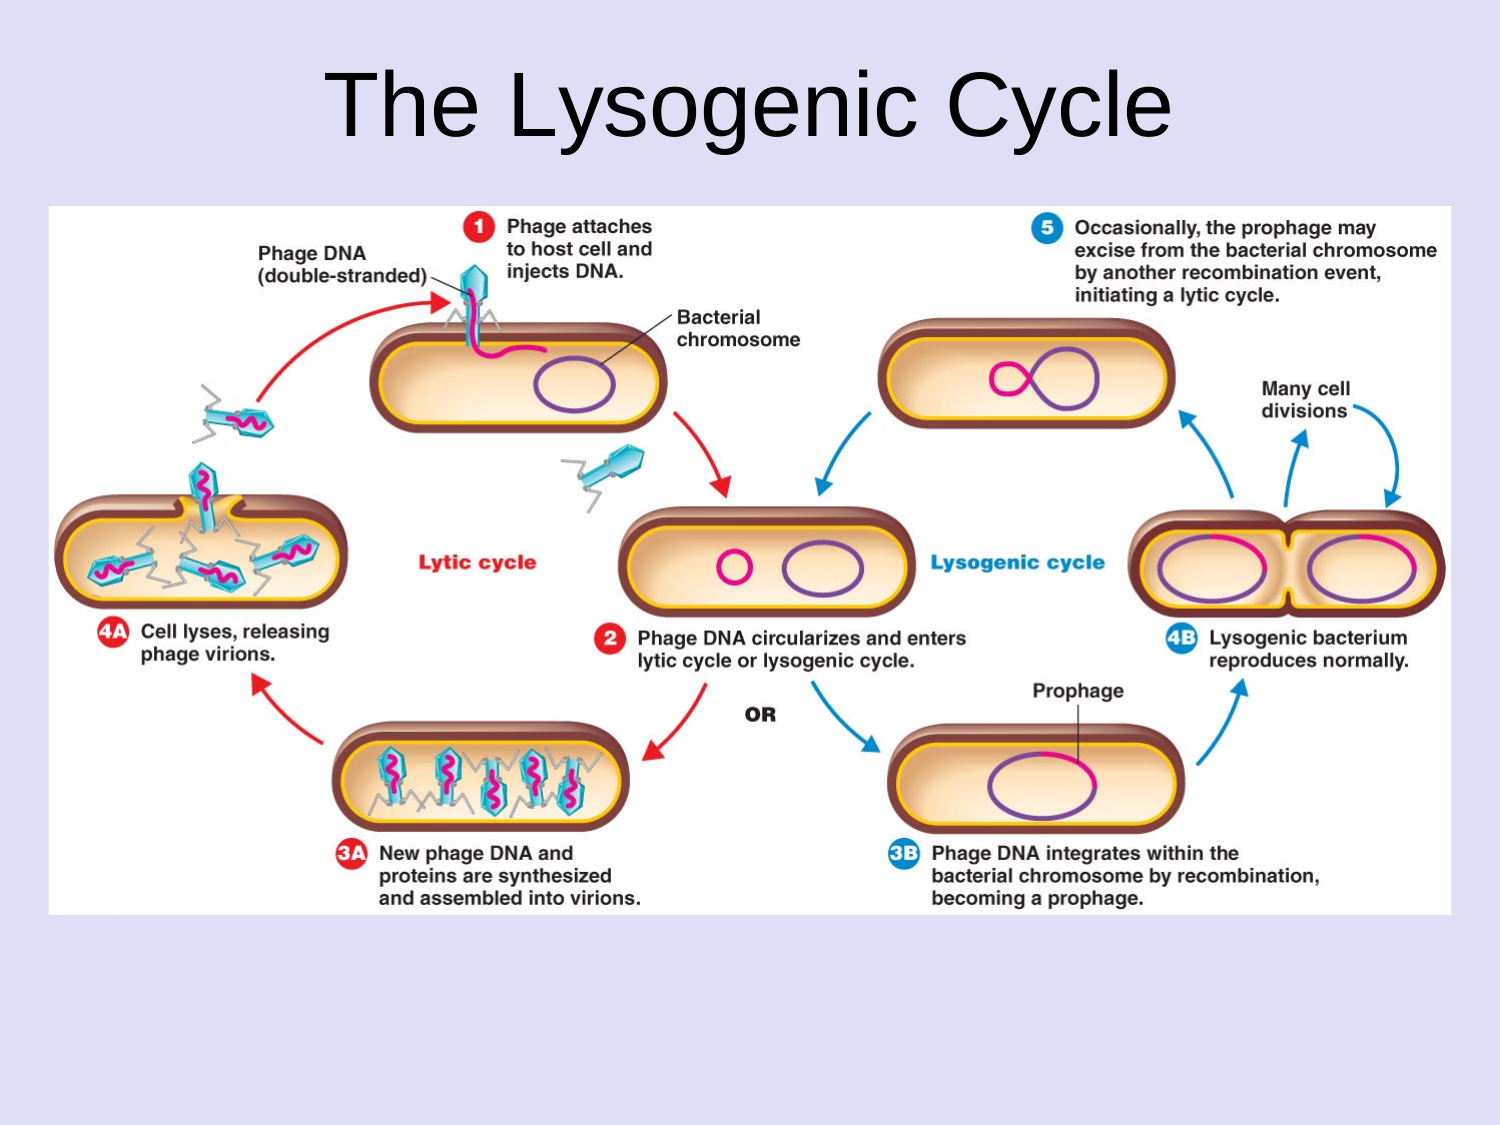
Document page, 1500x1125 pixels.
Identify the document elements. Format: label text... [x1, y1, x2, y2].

picture [48, 206, 1452, 915]
title The Lysogenic Cycle [75, 45, 1426, 206]
